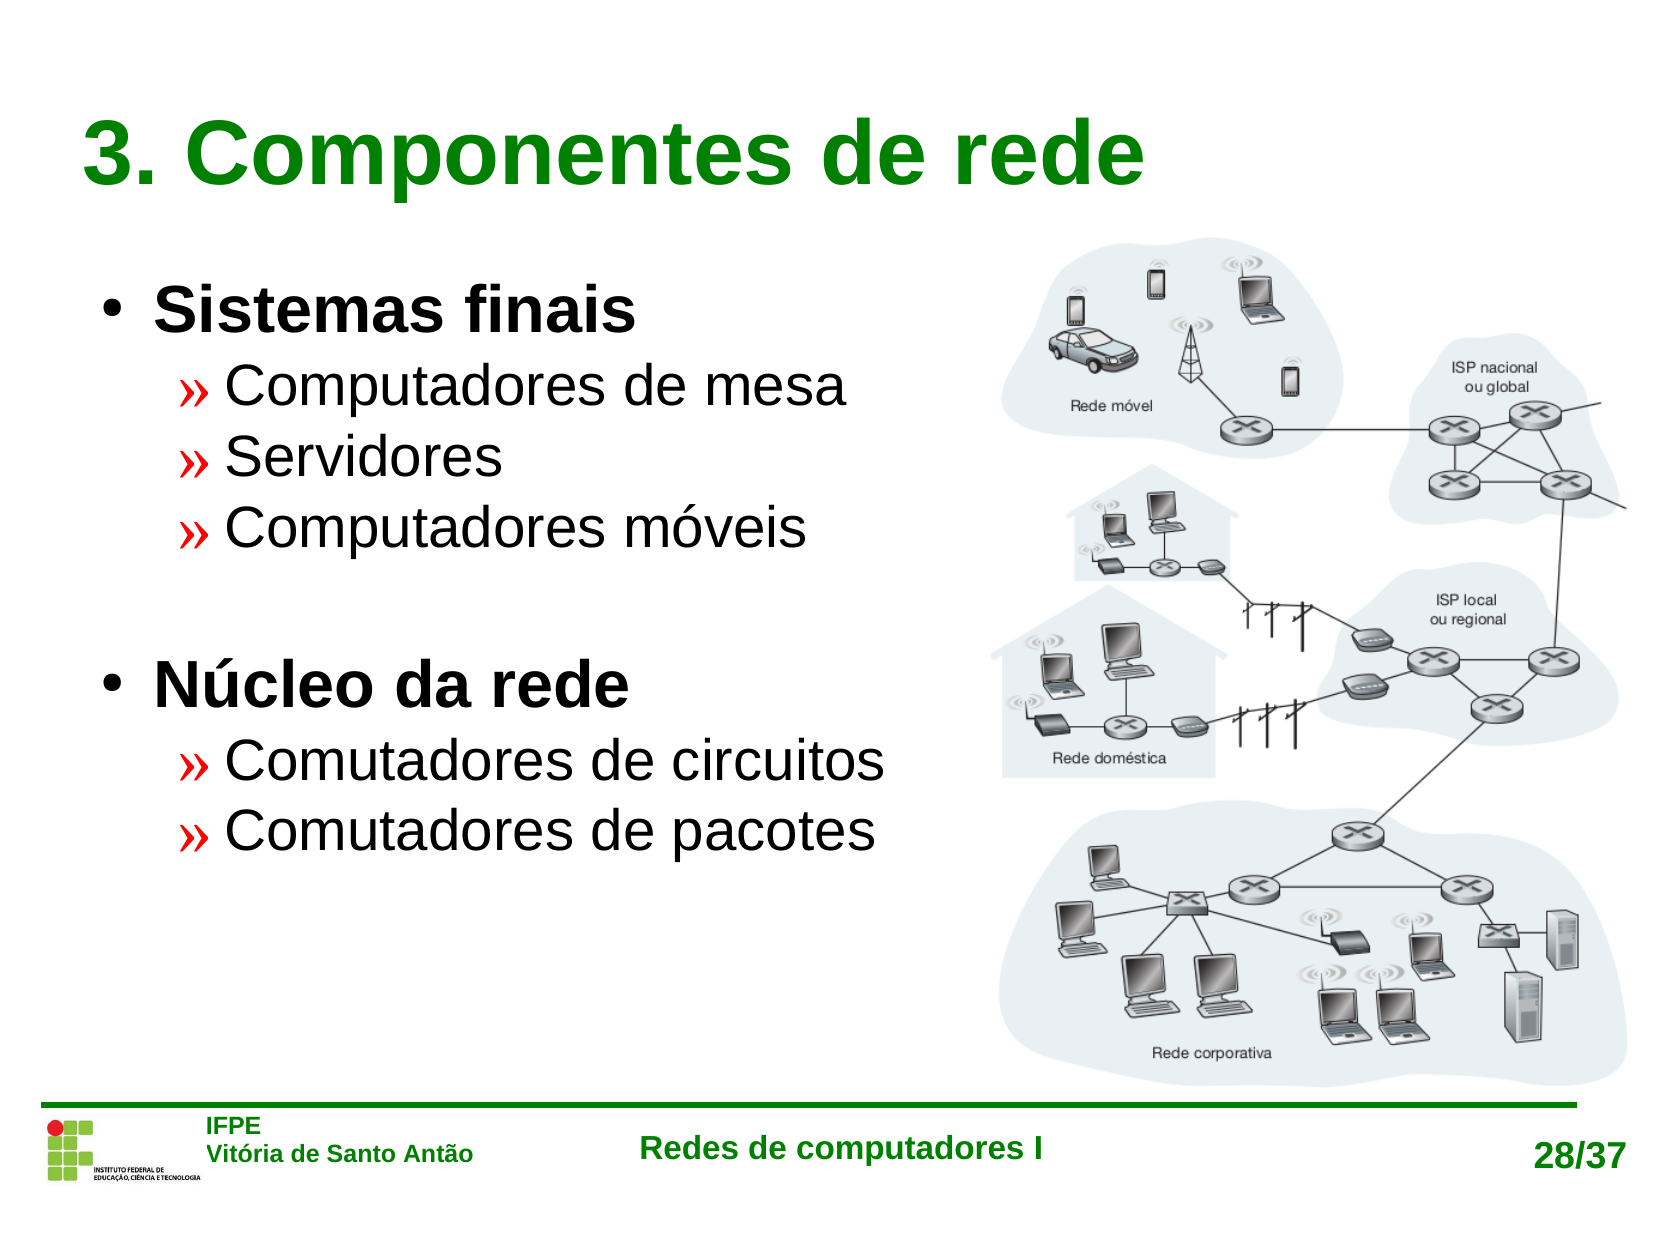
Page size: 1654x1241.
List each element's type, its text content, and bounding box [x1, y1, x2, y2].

picture [39, 1111, 207, 1191]
list Sistemas finais Computadores de mesa Servidores Computadores móveis Núcleo da rede Comutadores de circuitos Comutadores de pacotes [82, 272, 1571, 1091]
title 3. Componentes de rede [82, 49, 1571, 257]
picture [856, 229, 1654, 1093]
